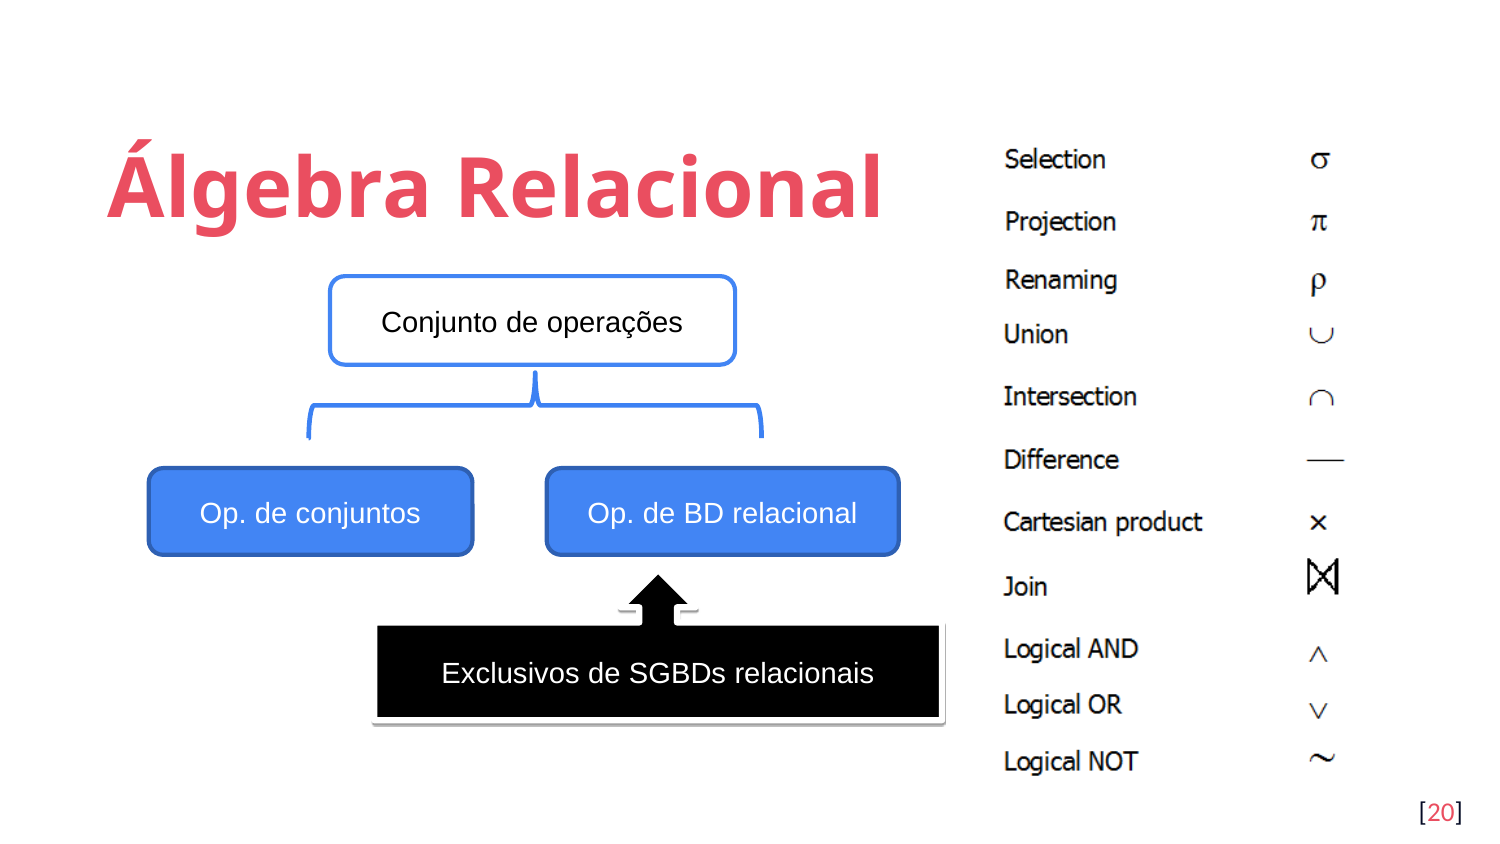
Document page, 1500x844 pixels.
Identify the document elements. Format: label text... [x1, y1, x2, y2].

slide_number [20] [1403, 779, 1494, 844]
text_box Conjunto de operações [330, 276, 736, 365]
text_box Op. de conjuntos [148, 468, 473, 555]
text_box Álgebra Relacional [92, 104, 1408, 243]
picture [983, 131, 1384, 807]
text_box Exclusivos de SGBDs relacionais [374, 569, 943, 721]
text_box Op. de BD relacional [546, 468, 899, 555]
